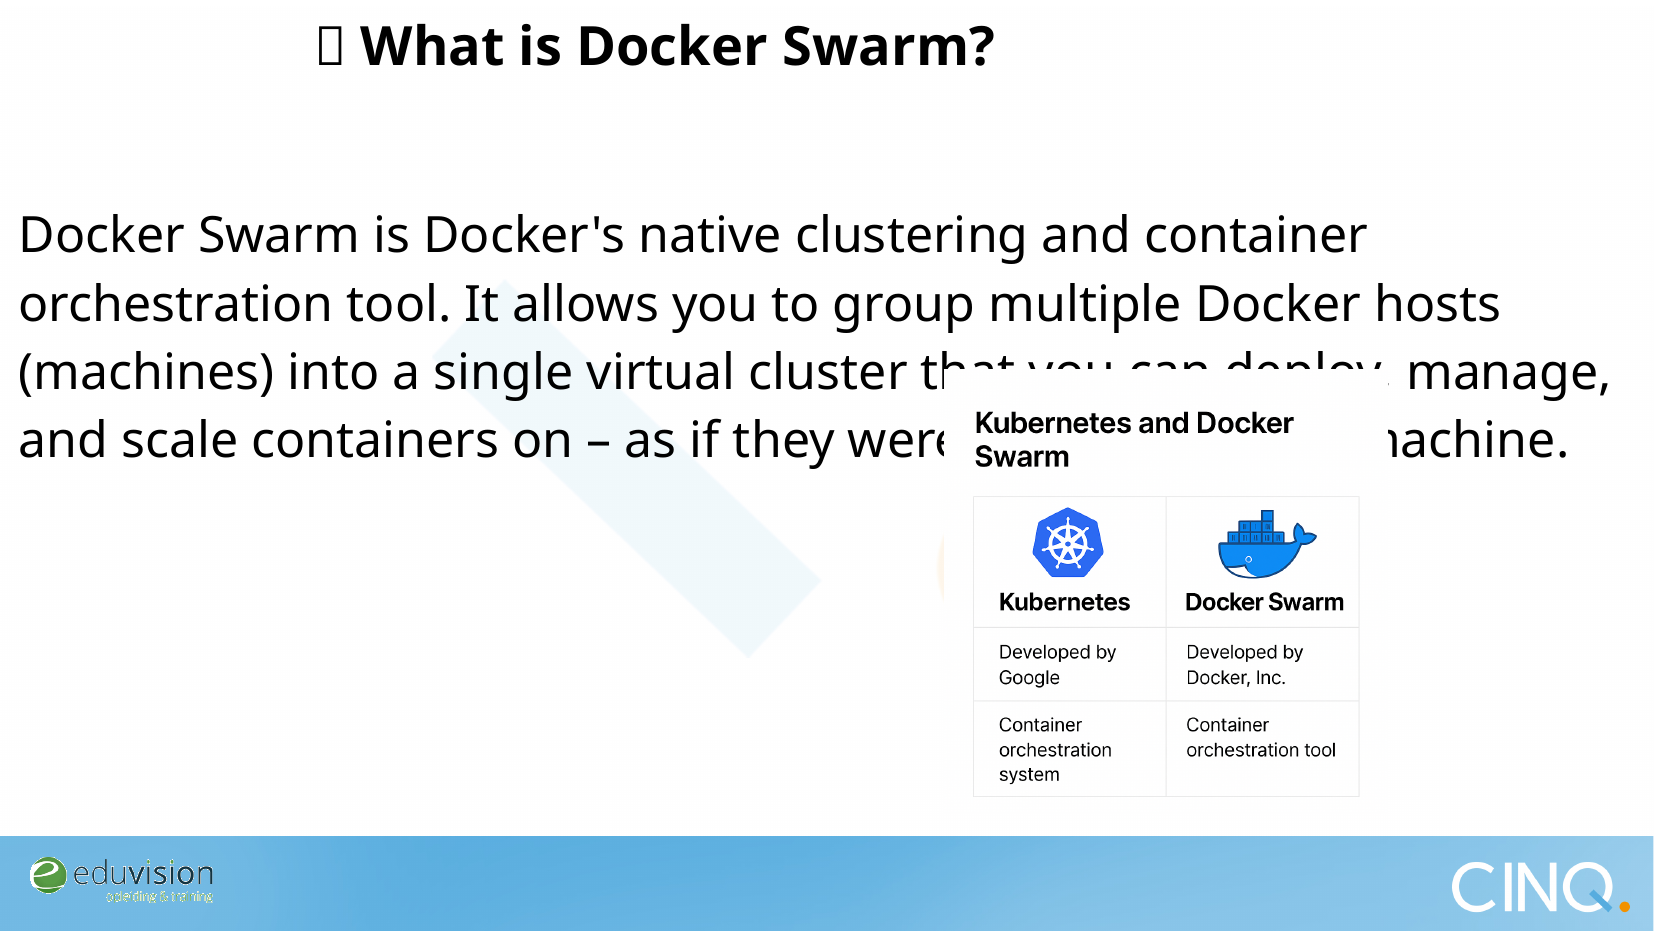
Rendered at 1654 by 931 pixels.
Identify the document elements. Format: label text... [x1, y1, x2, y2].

picture [0, 6, 1654, 931]
text_box 🐳 What is Docker Swarm? Docker Swarm is Docker's native clustering and container orchestration tool. It allows you to group multiple Docker hosts (machines) into a single virtual cluster that you can deploy, manage, and scale containers on – as if they were running on one machine. [4, 0, 1654, 544]
